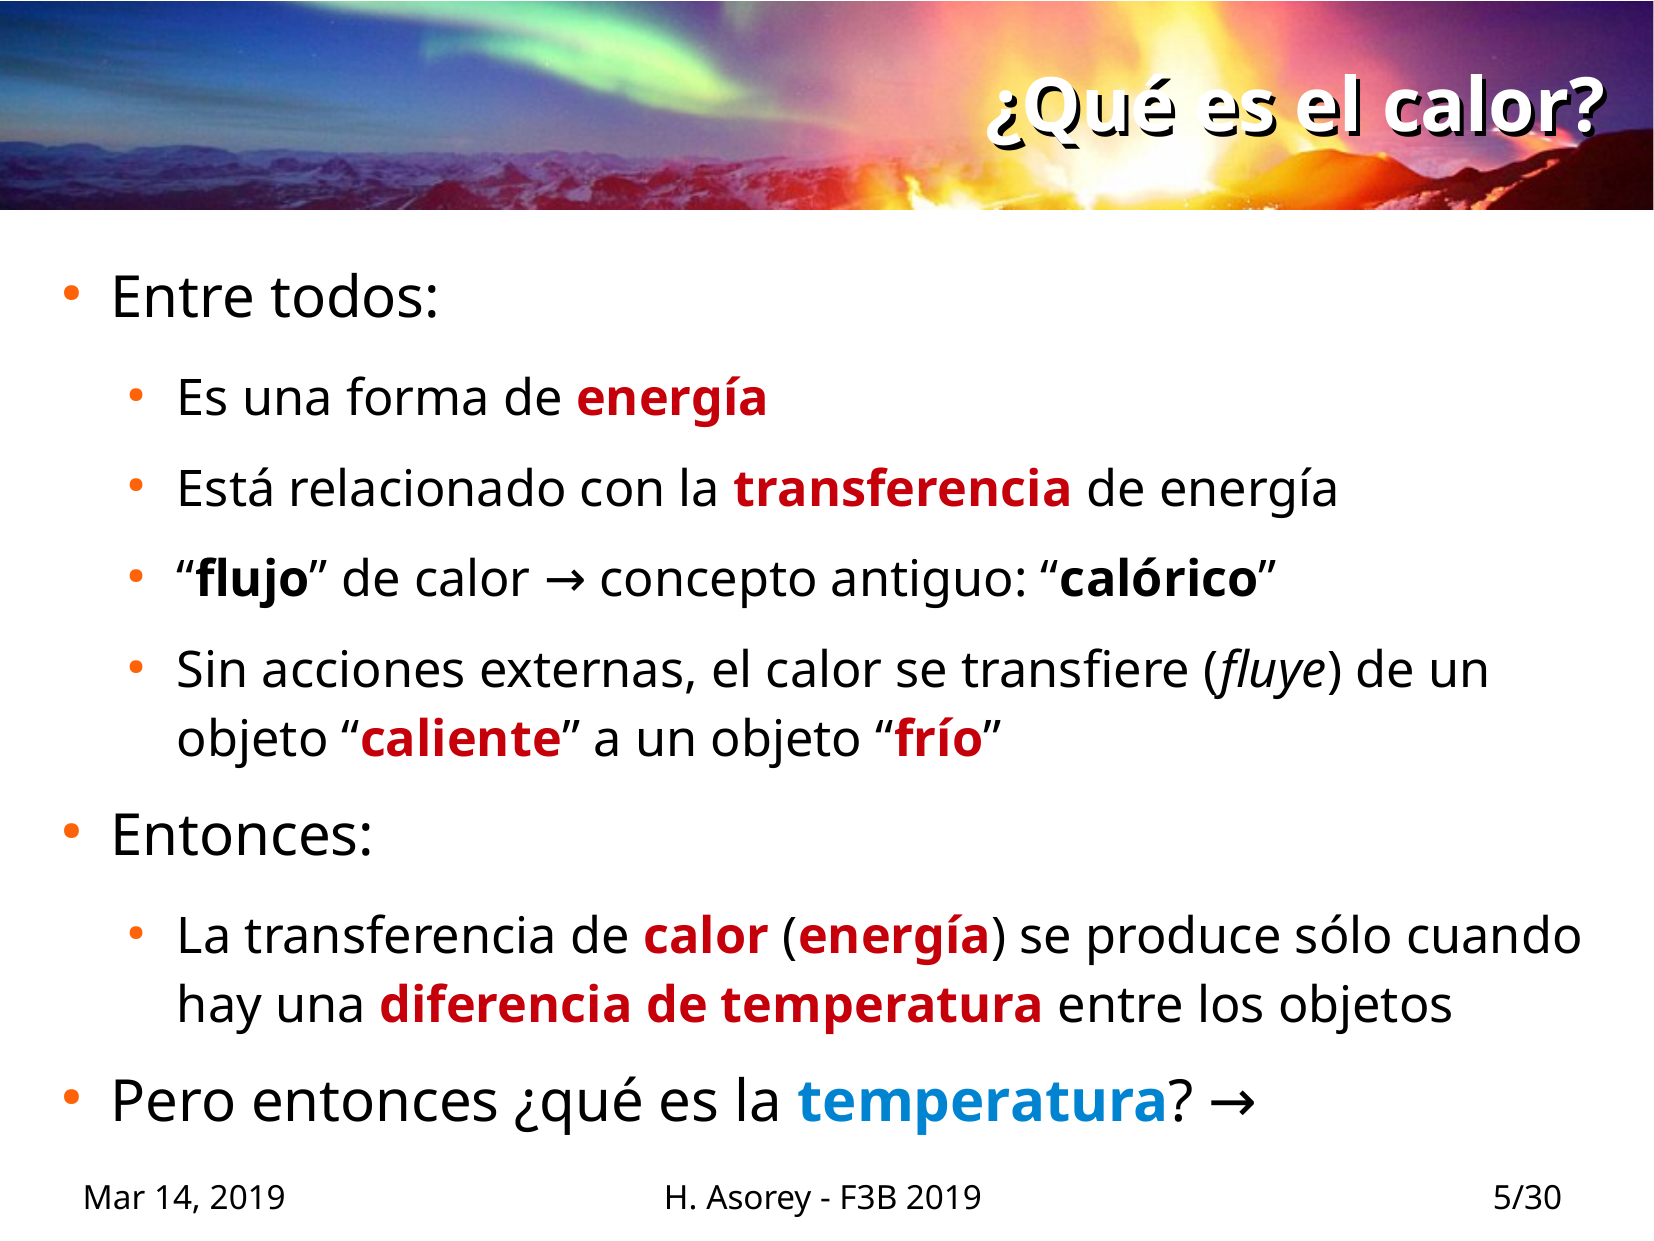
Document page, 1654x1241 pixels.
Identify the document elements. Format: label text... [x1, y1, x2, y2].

title ¿Qué es el calor? [45, 15, 1606, 191]
picture [0, 1, 1654, 210]
list Entre todos: Es una forma de energía Está relacionado con la transferencia de energía “flujo” de calor → concepto antiguo: “calórico” Sin acciones externas, el calor se transfiere (fluye) de un objeto “caliente” a un objeto “frío” Entonces: La transferencia de calor (energía) se produce sólo cuando hay una diferencia de temperatura entre los objetos Pero entonces ¿qué es la temperatura? → [45, 255, 1606, 1156]
